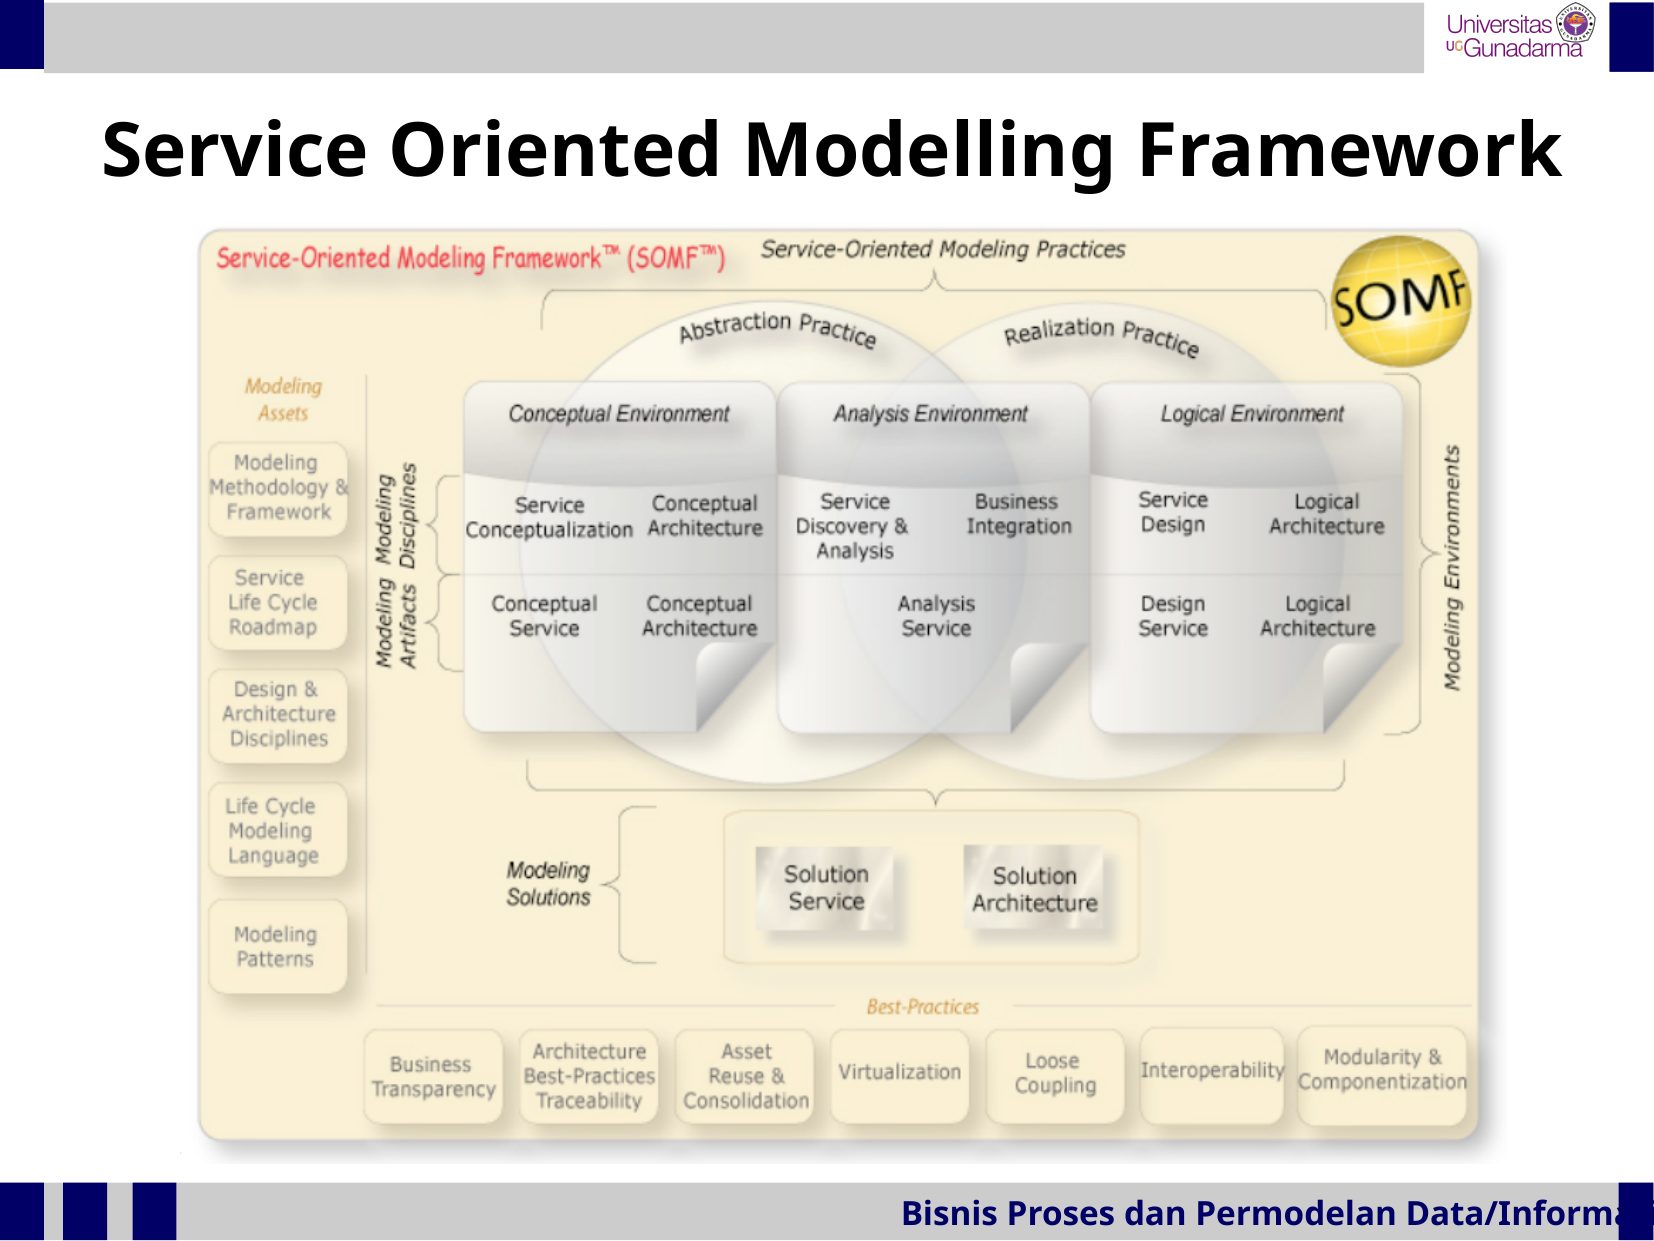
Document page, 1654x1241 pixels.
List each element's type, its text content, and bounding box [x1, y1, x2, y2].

picture [180, 209, 1507, 1164]
picture [1437, 2, 1610, 37]
title Service Oriented Modelling Framework [15, 37, 1651, 258]
